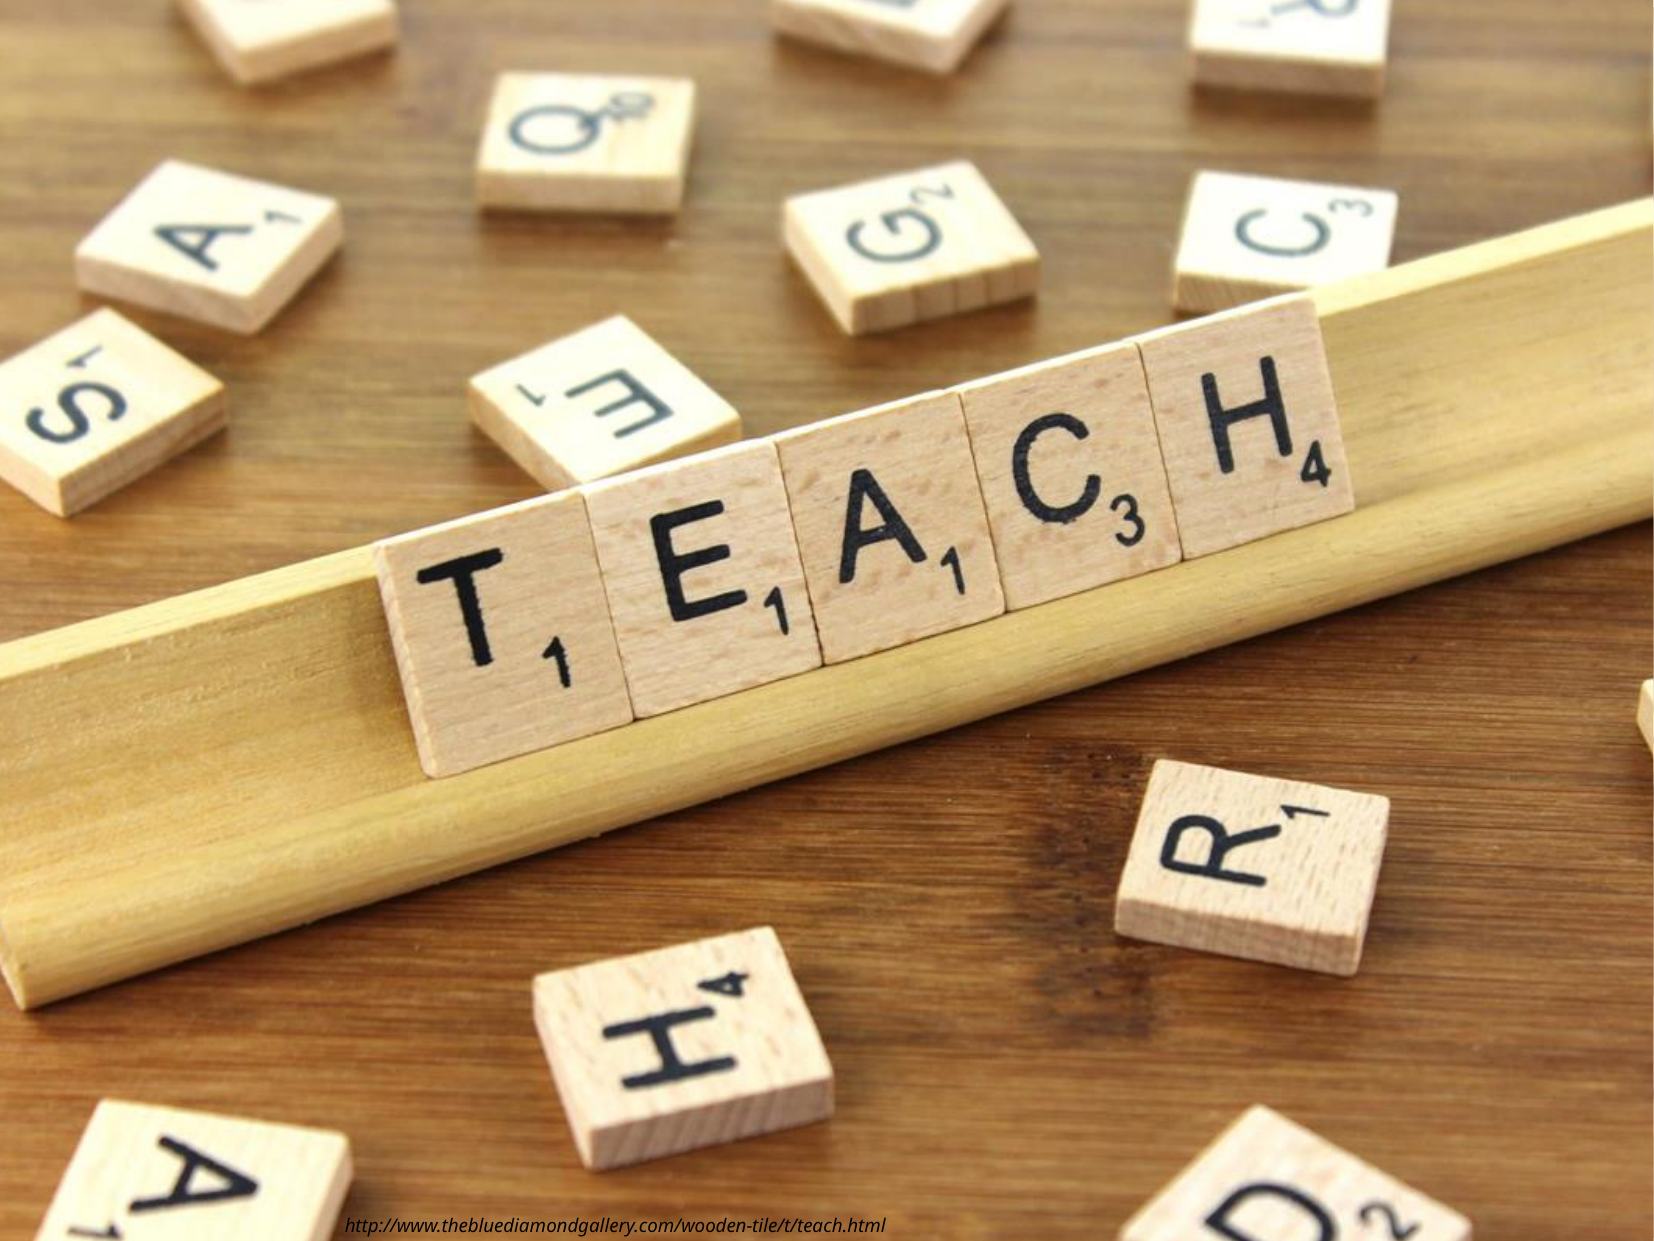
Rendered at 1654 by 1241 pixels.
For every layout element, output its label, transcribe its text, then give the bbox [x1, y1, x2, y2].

picture [0, 0, 1654, 1241]
text_box http://www.thebluediamondgallery.com/wooden-tile/t/teach.html [330, 1205, 1028, 1241]
